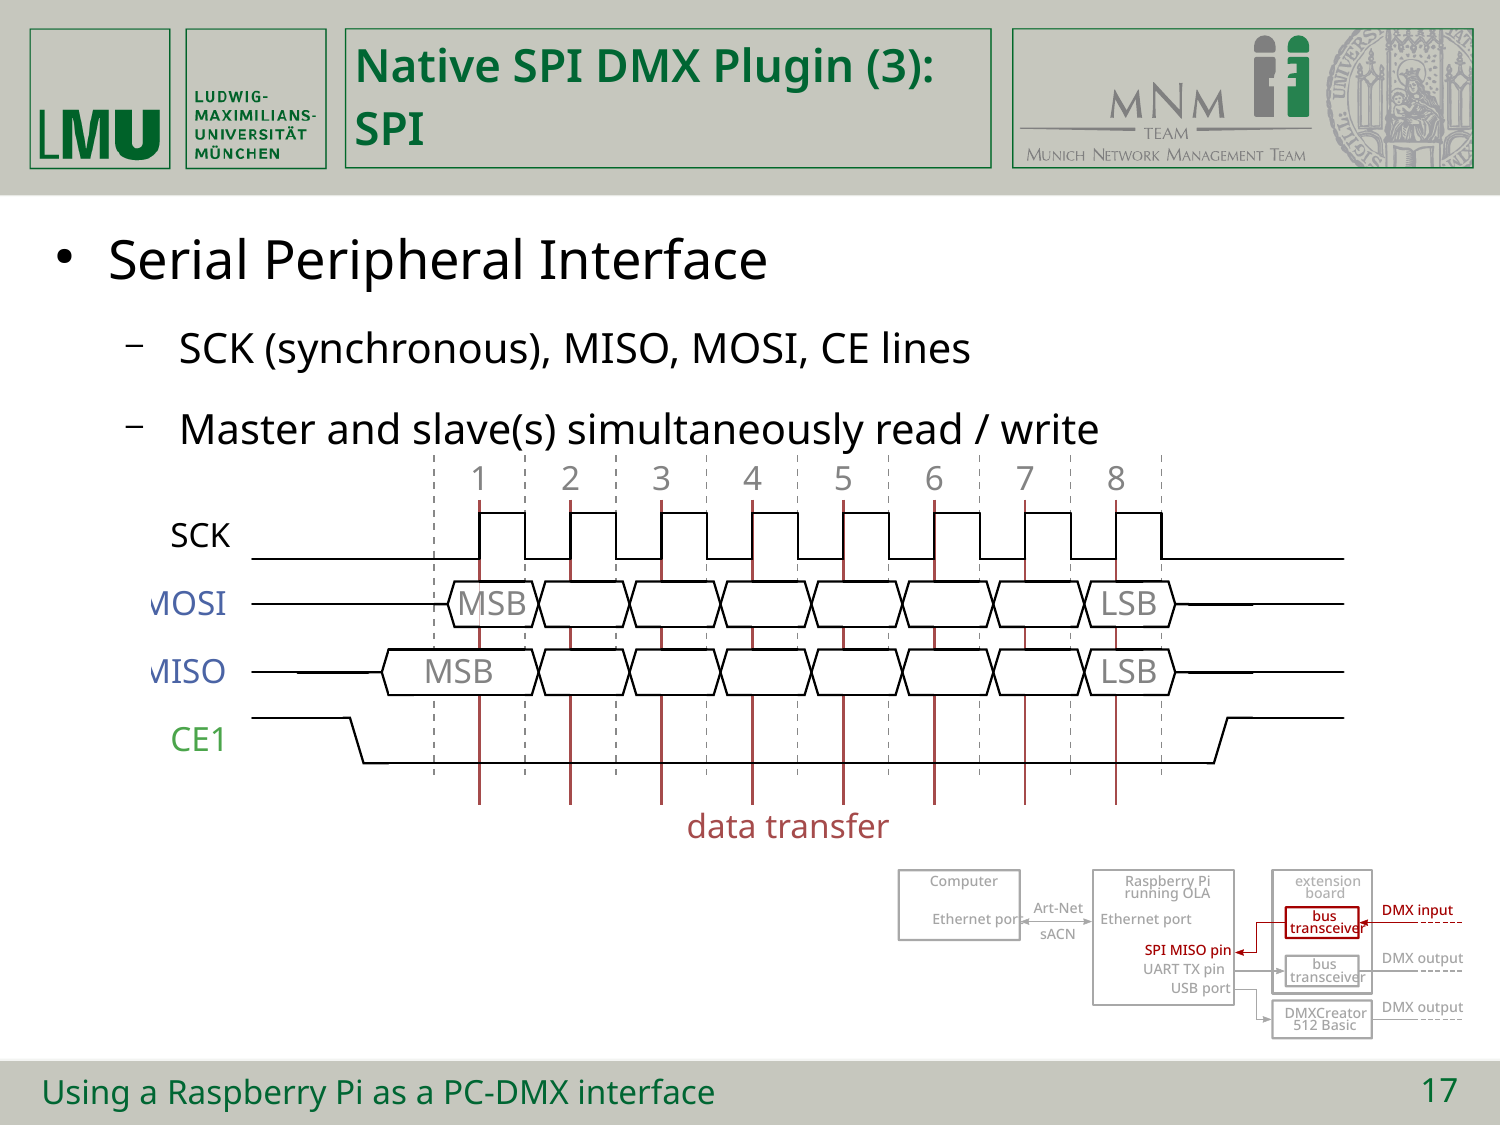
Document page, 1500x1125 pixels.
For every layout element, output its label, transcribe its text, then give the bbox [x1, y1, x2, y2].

picture [151, 455, 1345, 839]
picture [897, 869, 1465, 1040]
picture [0, 0, 1500, 196]
list Serial Peripheral Interface SCK (synchronous), MISO, MOSI, CE lines Master and slave(s) simultaneously read / write [37, 221, 1459, 605]
title Native SPI DMX Plugin (3): SPI [342, 29, 993, 171]
picture [0, 1059, 1500, 1125]
